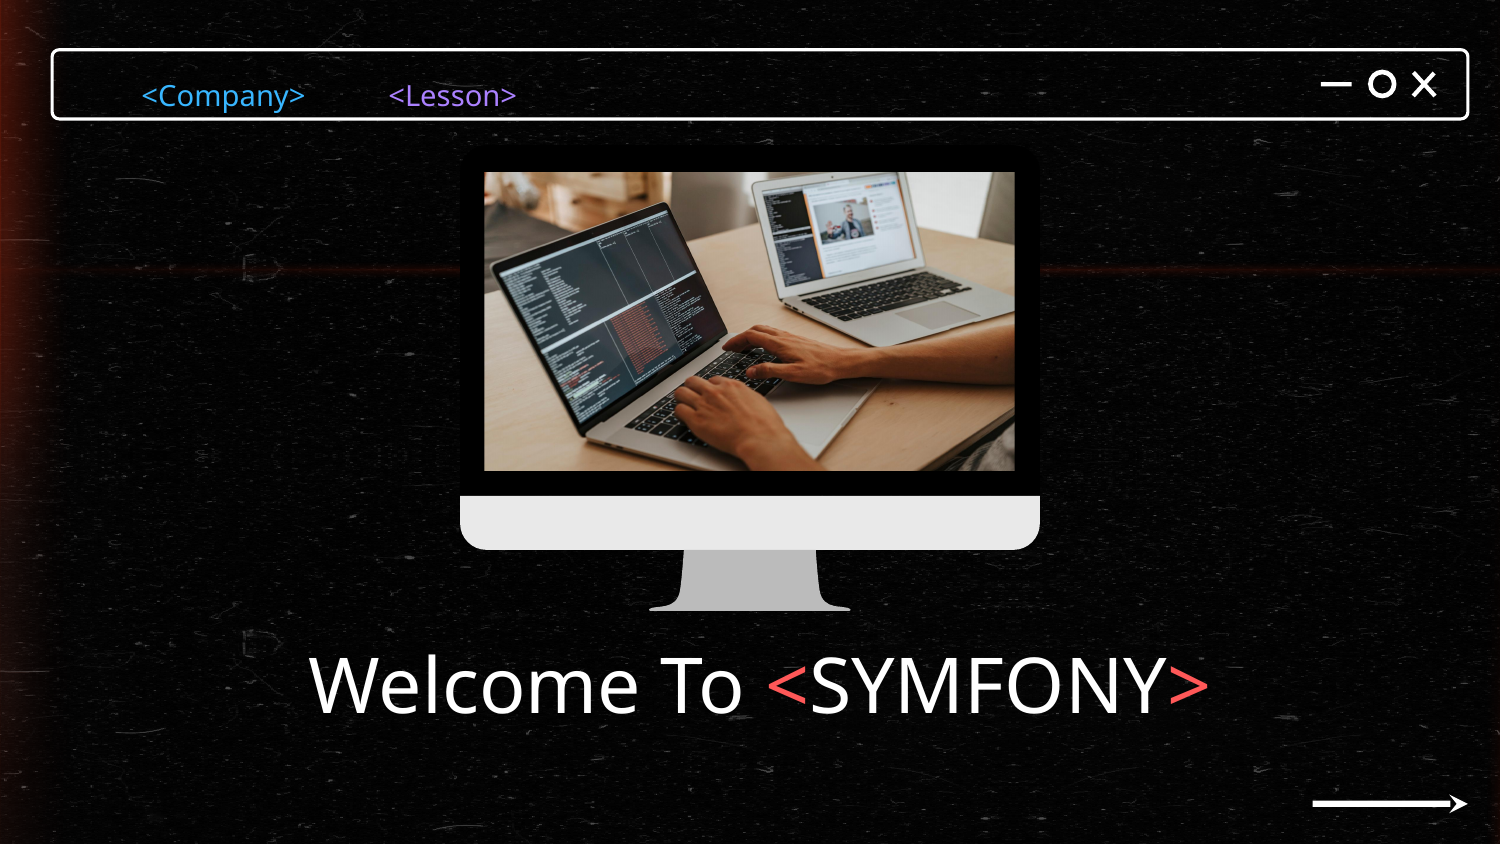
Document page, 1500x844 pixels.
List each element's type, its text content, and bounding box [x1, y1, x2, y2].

text_box Welcome To <SYMFONY> [122, 598, 1399, 729]
text_box [0, 0, 1500, 844]
text_box <Company> <Lesson> [84, 63, 575, 113]
